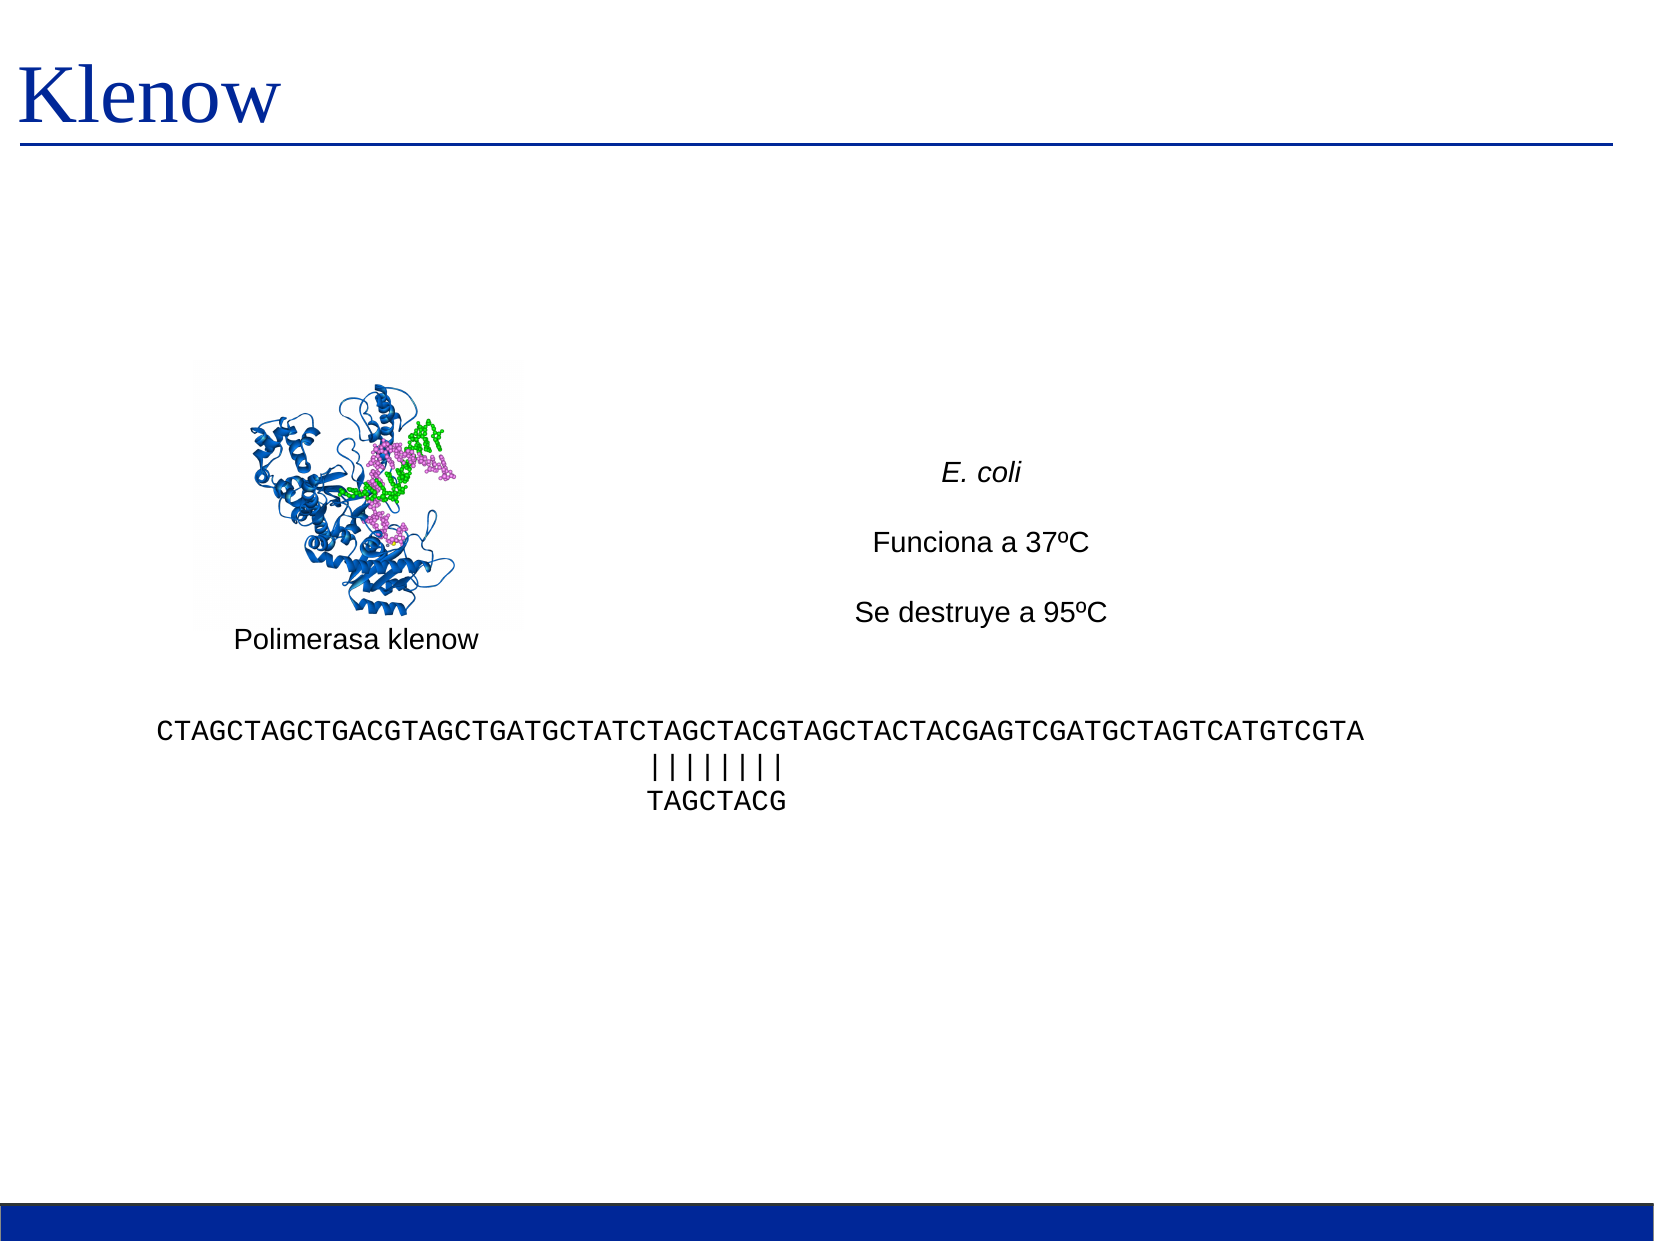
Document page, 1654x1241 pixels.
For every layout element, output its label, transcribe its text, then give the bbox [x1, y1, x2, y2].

picture [193, 360, 524, 631]
title Klenow [17, 0, 1589, 198]
text_box Polimerasa klenow [218, 605, 505, 702]
text_box CTAGCTAGCTGACGTAGCTGATGCTATCTAGCTACGTAGCTACTACGAGTCGATGCTAGTCATGTCGTA |||||||| TAGCTACG [141, 696, 1431, 825]
text_box E. coli Funciona a 37ºC Se destruye a 95ºC [695, 438, 1268, 640]
